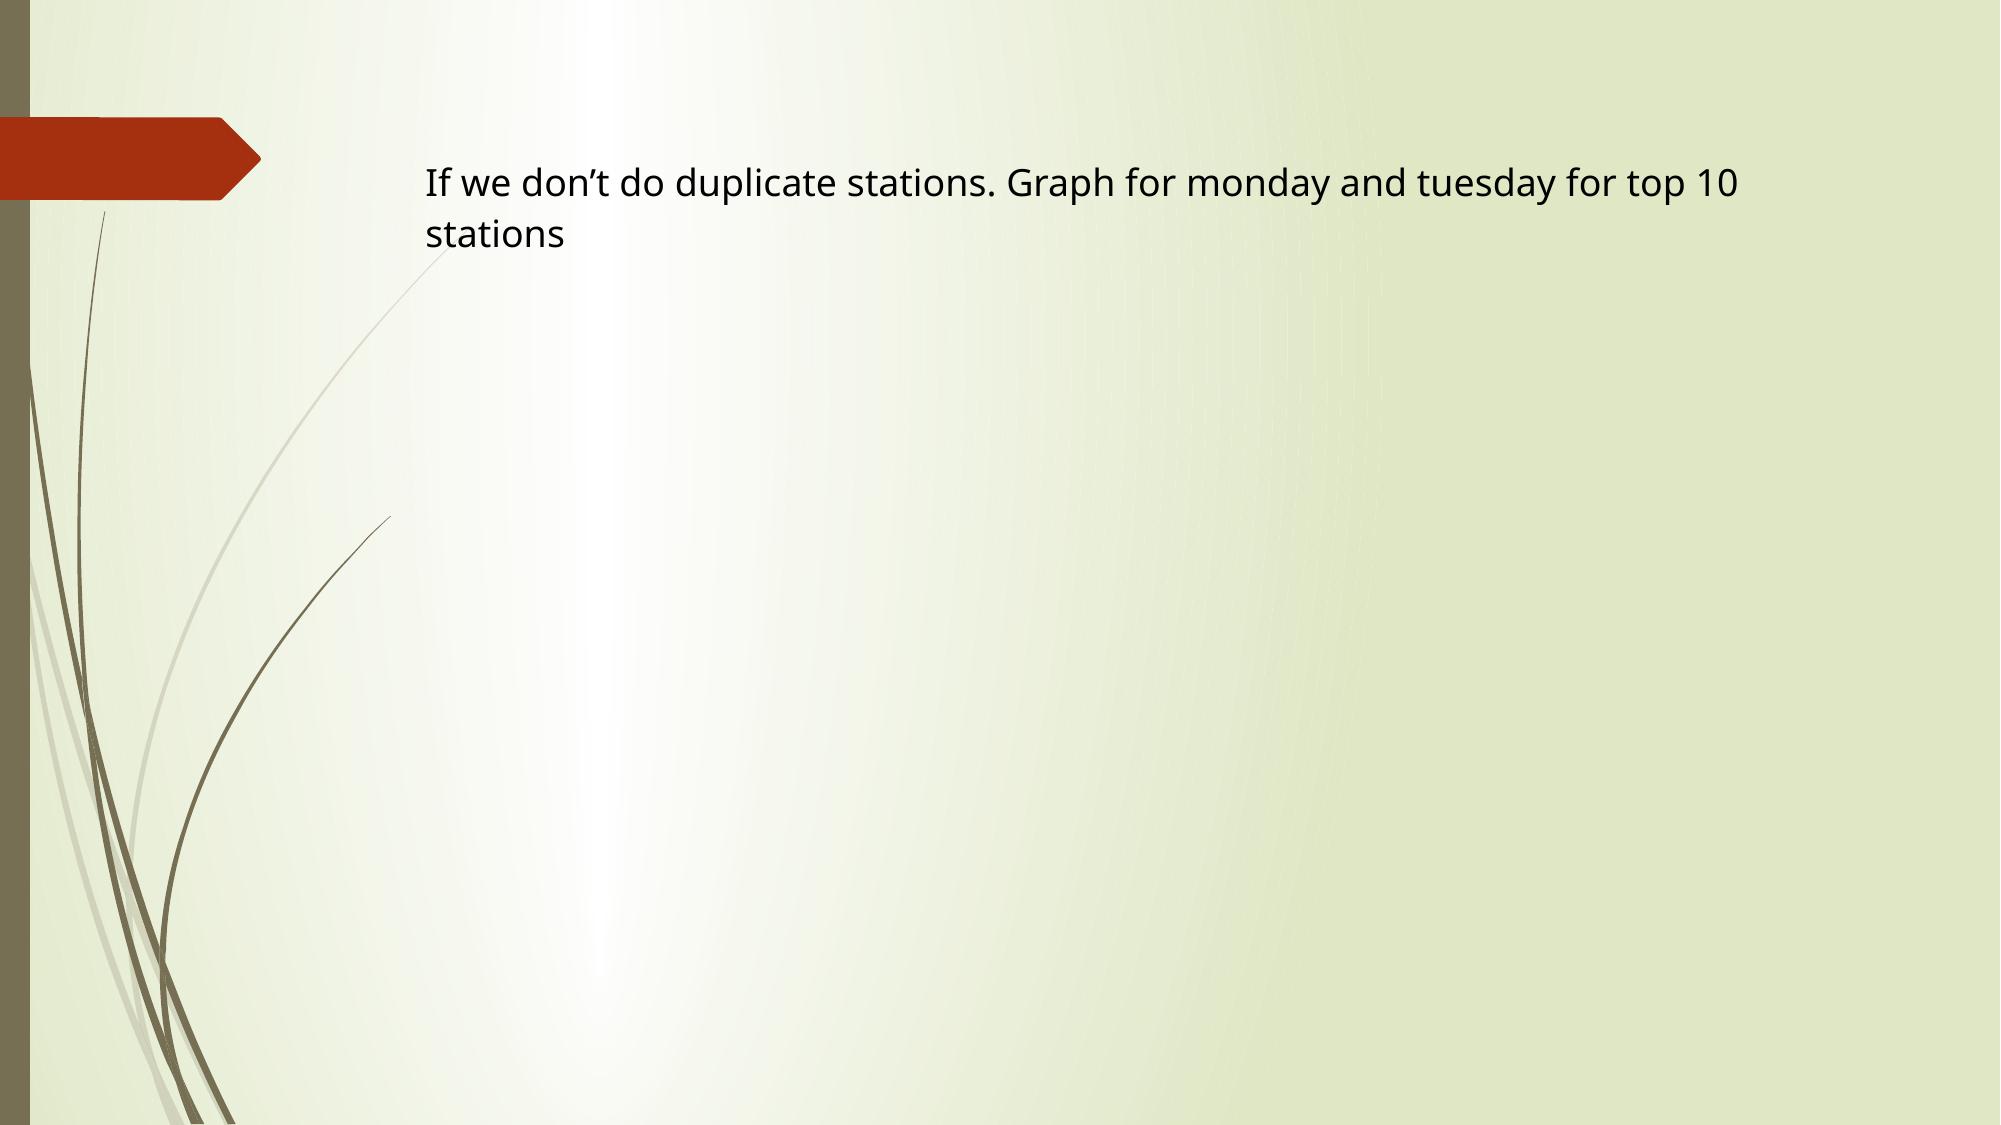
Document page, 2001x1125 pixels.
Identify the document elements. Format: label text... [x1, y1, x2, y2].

title If we don’t do duplicate stations. Graph for monday and tuesday for top 10 stations [425, 102, 1888, 313]
